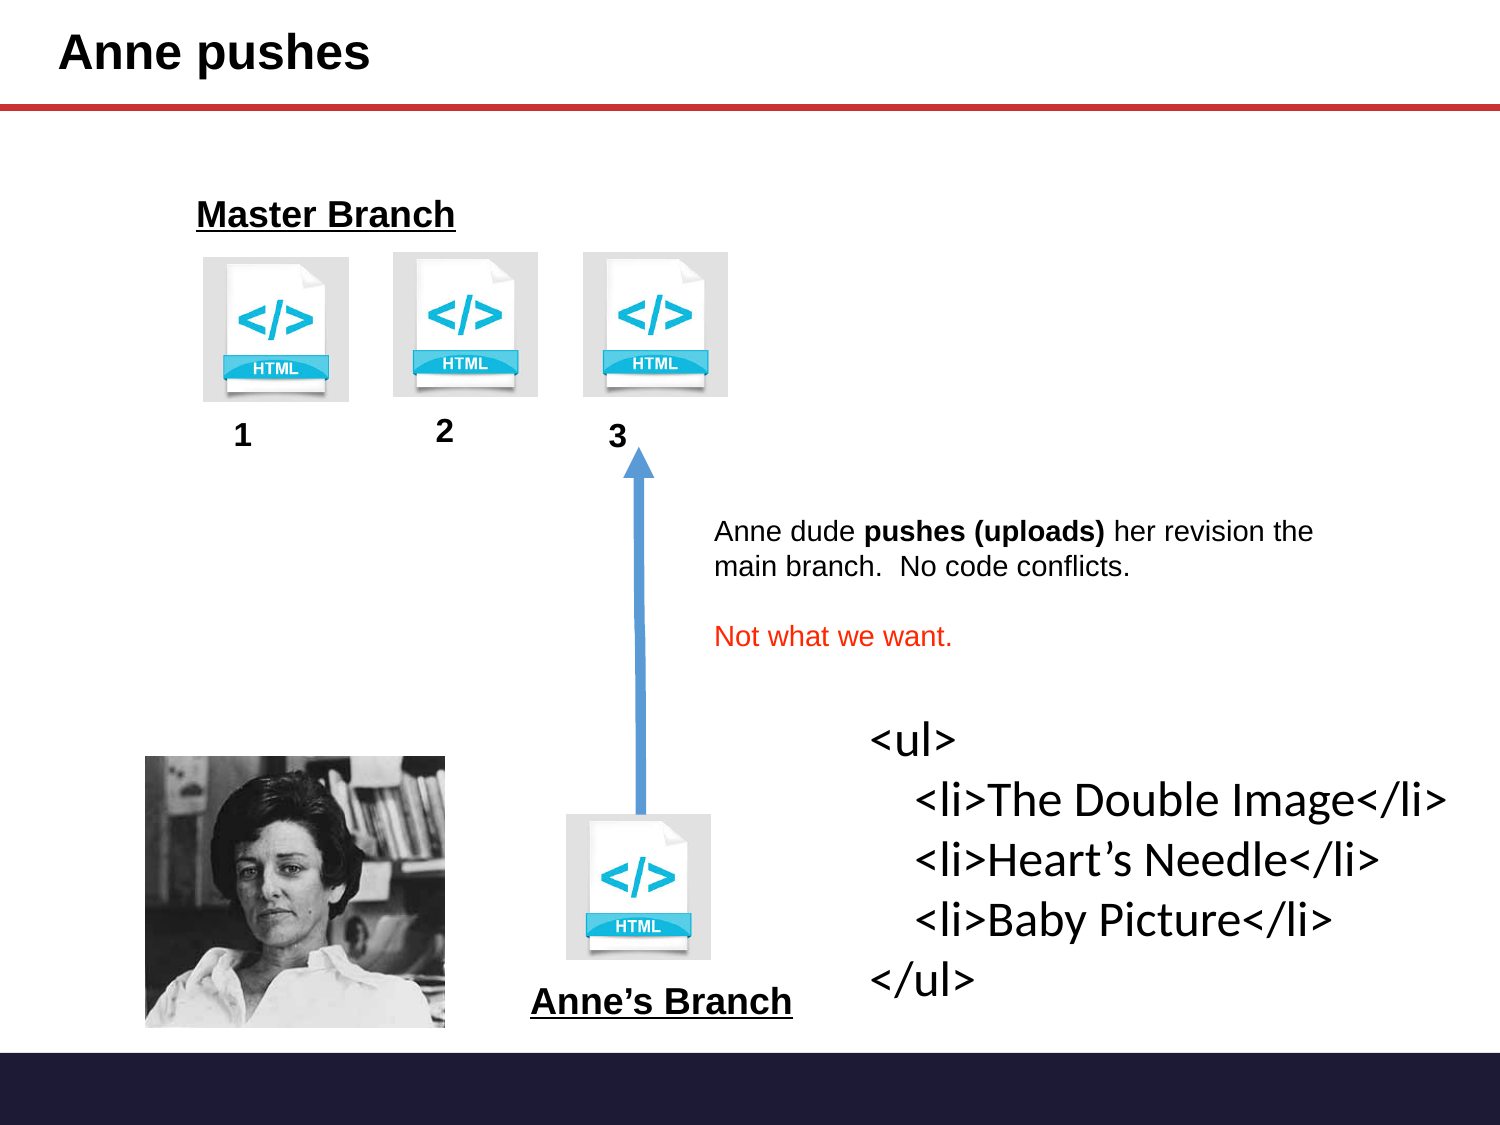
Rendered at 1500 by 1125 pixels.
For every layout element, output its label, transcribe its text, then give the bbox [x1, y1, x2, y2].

text_box Anne pushes [49, 12, 1113, 88]
text_box Anne’s Branch [522, 969, 801, 1030]
text_box <ul> <li>The Double Image</li> <li>Heart’s Needle</li> <li>Baby Picture</li> </ul> [861, 699, 1456, 1015]
text_box Anne dude pushes (uploads) her revision the main branch. No code conflicts. Not what we want. [706, 504, 1336, 660]
picture [145, 756, 445, 1028]
text_box 3 [601, 406, 635, 462]
picture [566, 814, 711, 960]
text_box 1 [226, 405, 260, 461]
picture [203, 257, 349, 402]
text_box 2 [428, 401, 462, 457]
picture [583, 252, 728, 397]
text_box Master Branch [188, 182, 464, 243]
picture [393, 252, 538, 397]
